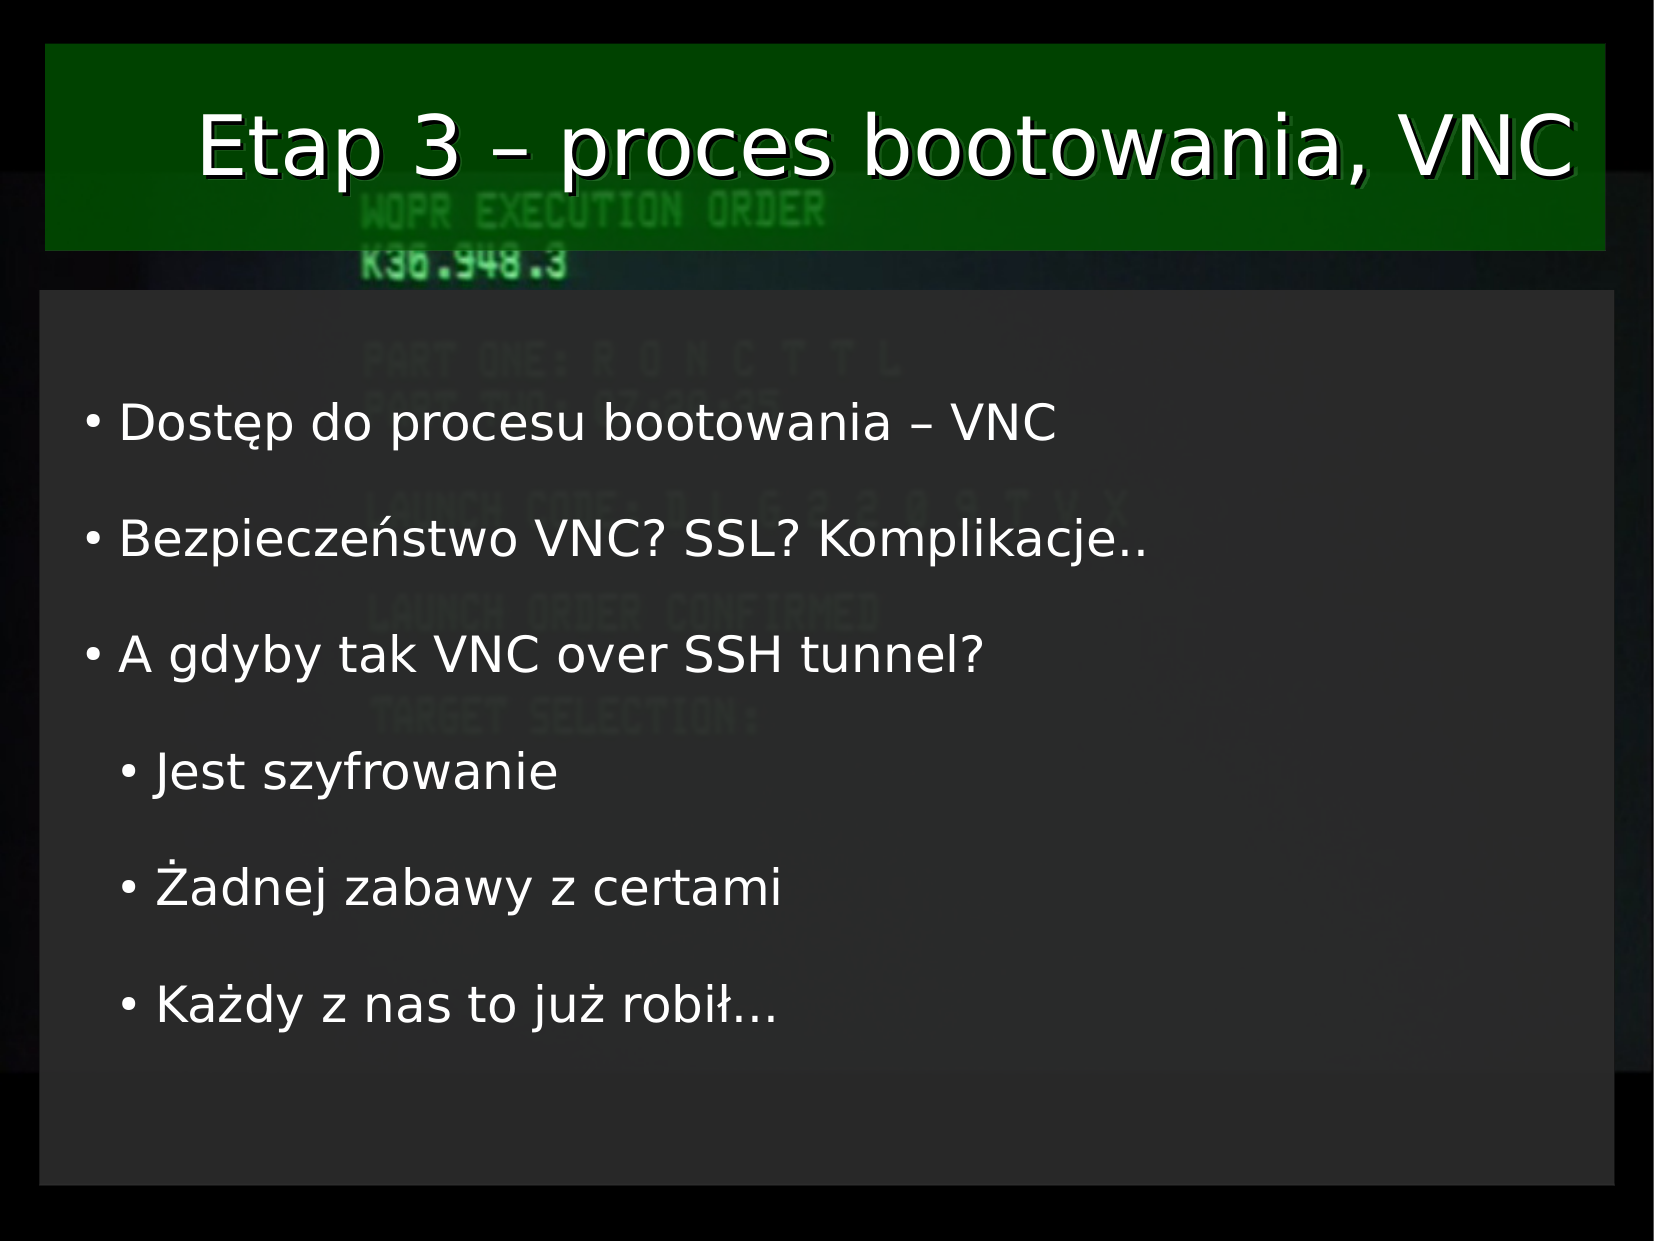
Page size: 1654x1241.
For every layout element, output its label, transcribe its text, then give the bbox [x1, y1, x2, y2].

text_box Dostęp do procesu bootowania – VNC Bezpieczeństwo VNC? SSL? Komplikacje.. A gdyby tak VNC over SSH tunnel? Jest szyfrowanie Żadnej zabawy z certami Każdy z nas to już robił... [39, 290, 1615, 1186]
title Etap 3 – proces bootowania, VNC [45, 43, 1606, 251]
picture [0, 0, 1654, 1241]
